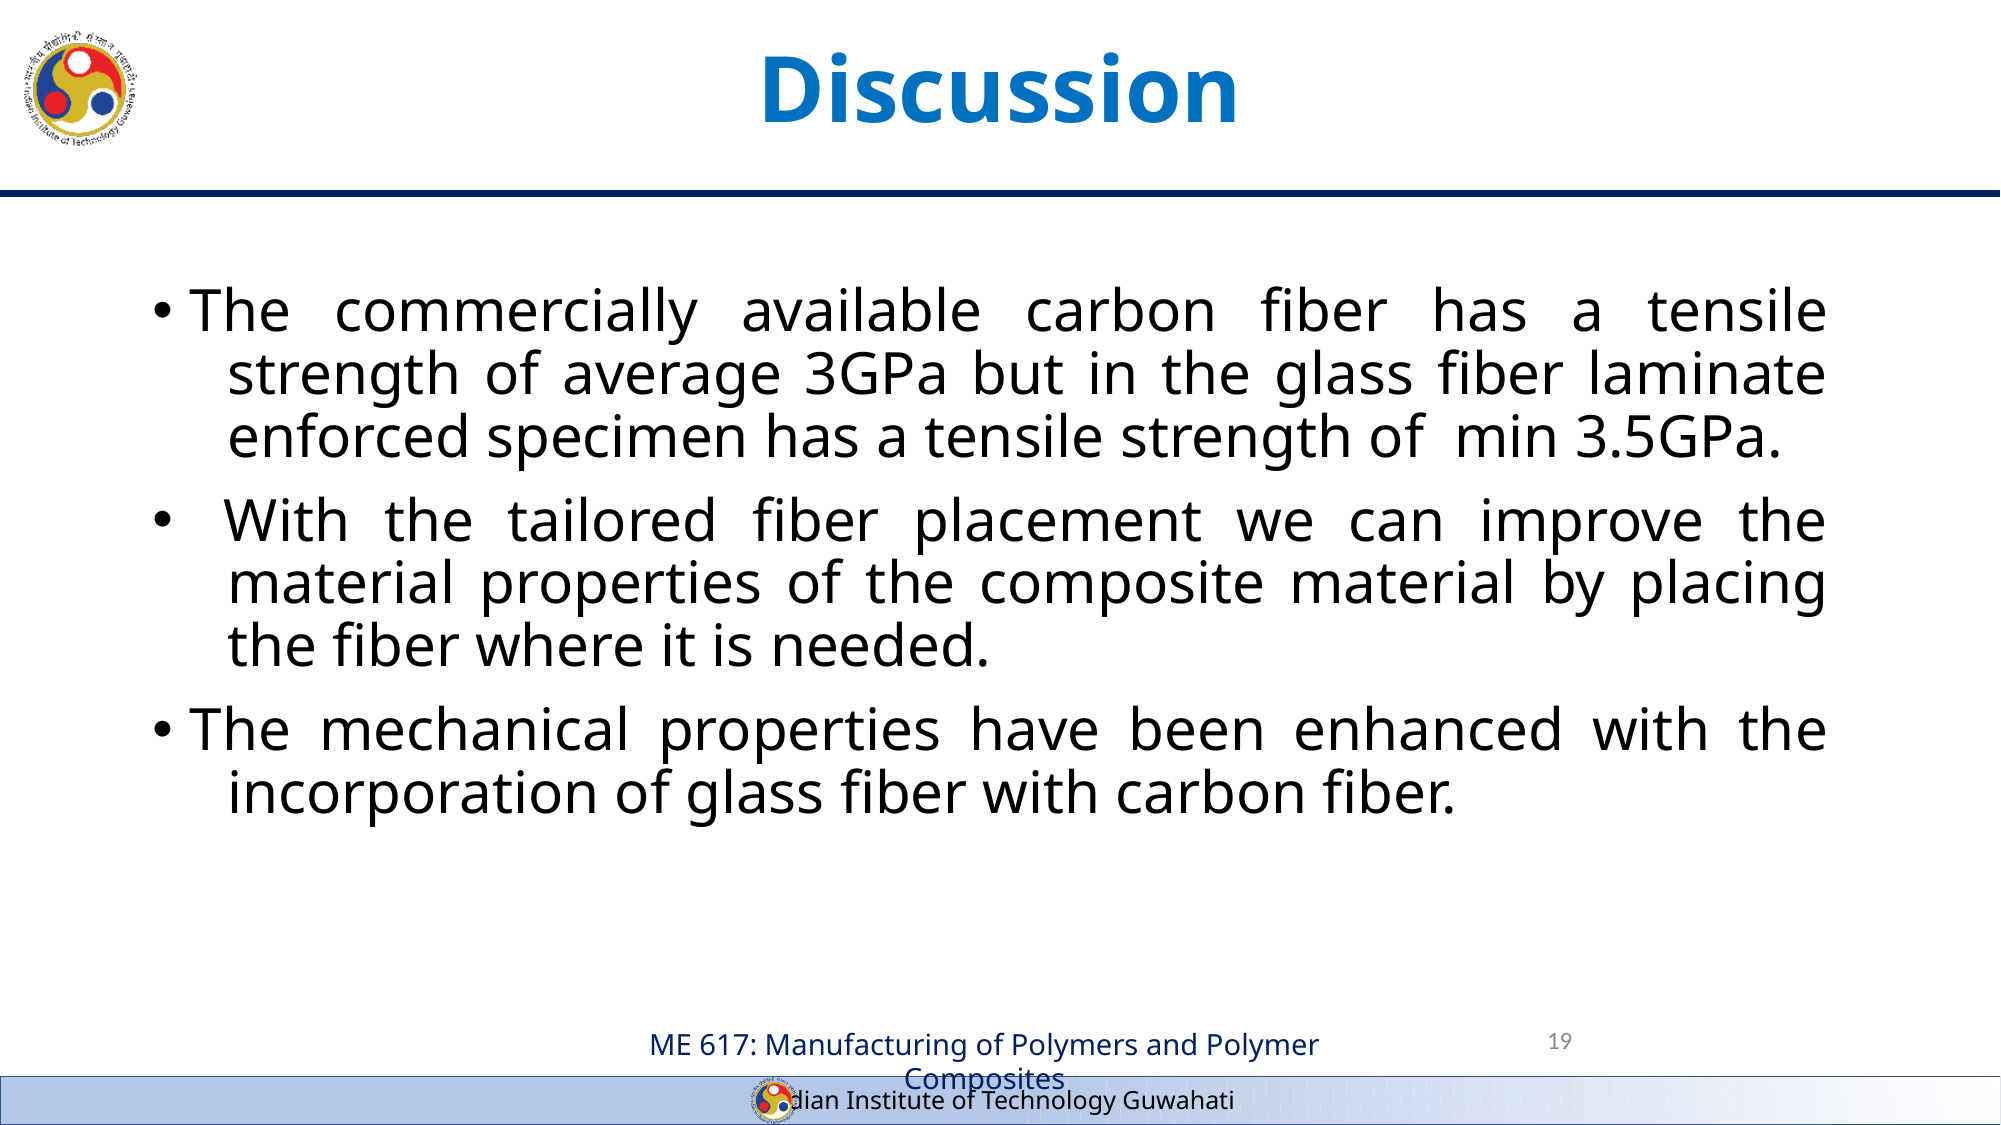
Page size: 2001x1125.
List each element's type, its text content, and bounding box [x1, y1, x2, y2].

text_box [1531, 1009, 1982, 1070]
title Discussion [137, 36, 1863, 155]
list The commercially available carbon fiber has a tensile strength of average 3GPa but in the glass fiber laminate enforced specimen has a tensile strength of min 3.5GPa. With the tailored fiber placement we can improve the material properties of the composite material by placing the fiber where it is needed. The mechanical properties have been enhanced with the incorporation of glass fiber with carbon fiber. [137, 274, 1863, 988]
